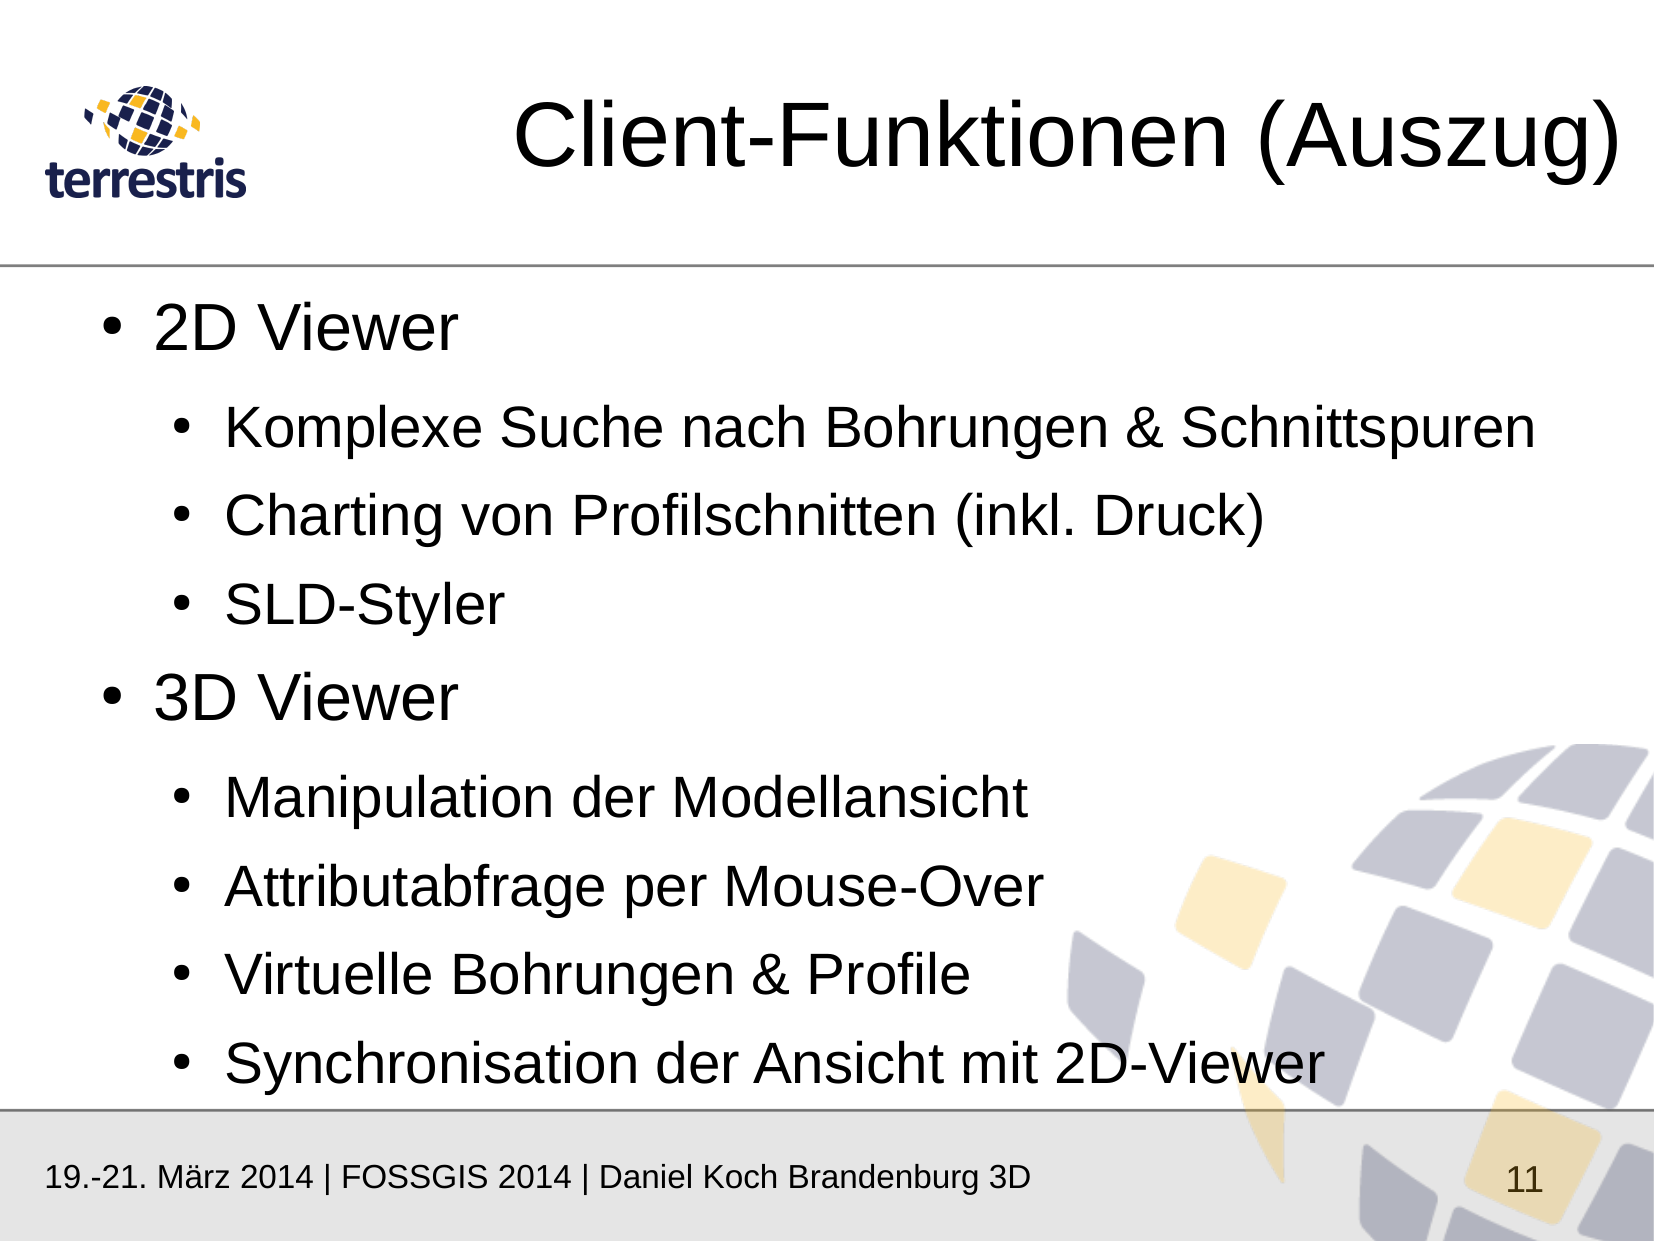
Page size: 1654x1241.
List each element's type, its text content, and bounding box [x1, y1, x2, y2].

picture [1037, 744, 1654, 1241]
list 2D Viewer Komplexe Suche nach Bohrungen & Schnittspuren Charting von Profilschnitten (inkl. Druck) SLD-Styler 3D Viewer Manipulation der Modellansicht Attributabfrage per Mouse-Over Virtuelle Bohrungen & Profile Synchronisation der Ansicht mit 2D-Viewer [82, 290, 1571, 1010]
picture [45, 86, 246, 198]
title Client-Funktionen (Auszug) [295, 31, 1624, 239]
